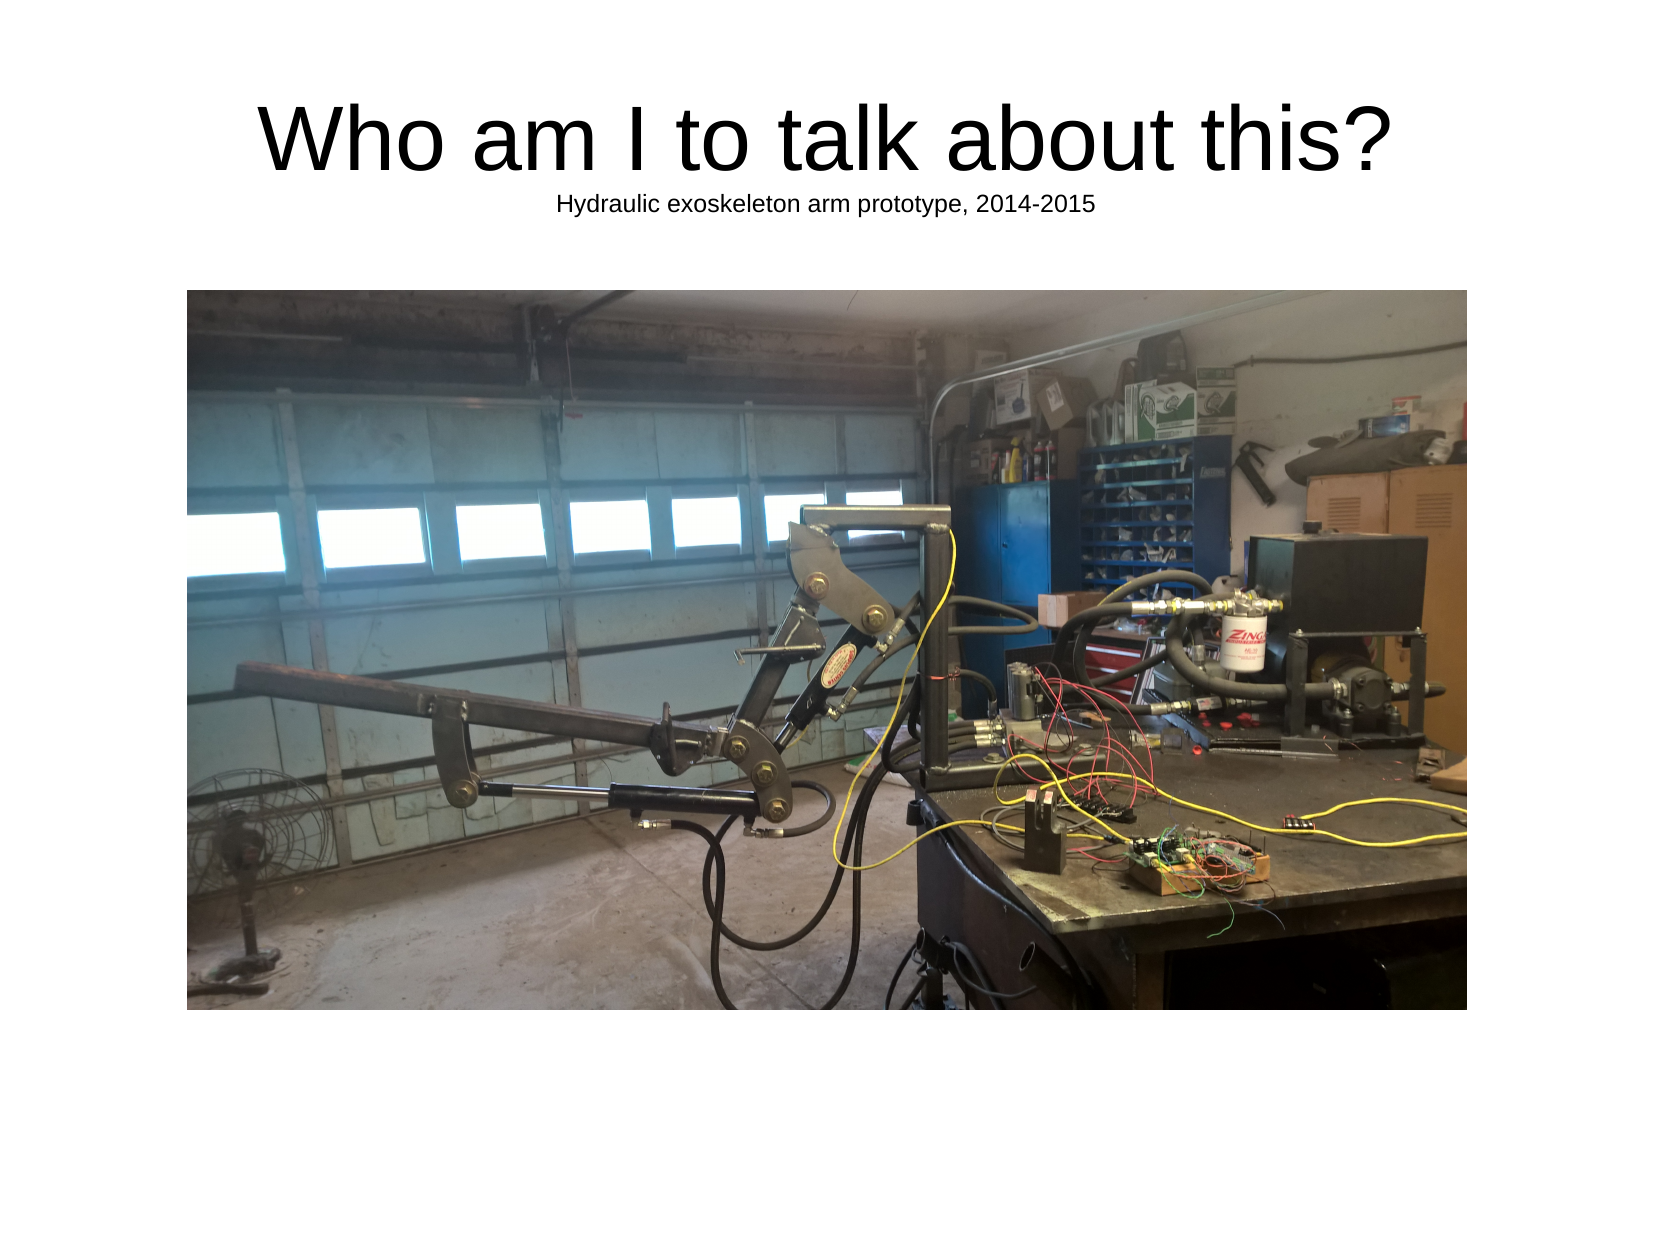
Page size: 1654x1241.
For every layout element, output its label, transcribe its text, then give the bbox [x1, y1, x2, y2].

picture [187, 290, 1467, 1010]
title Who am I to talk about this? Hydraulic exoskeleton arm prototype, 2014-2015 [82, 49, 1571, 257]
